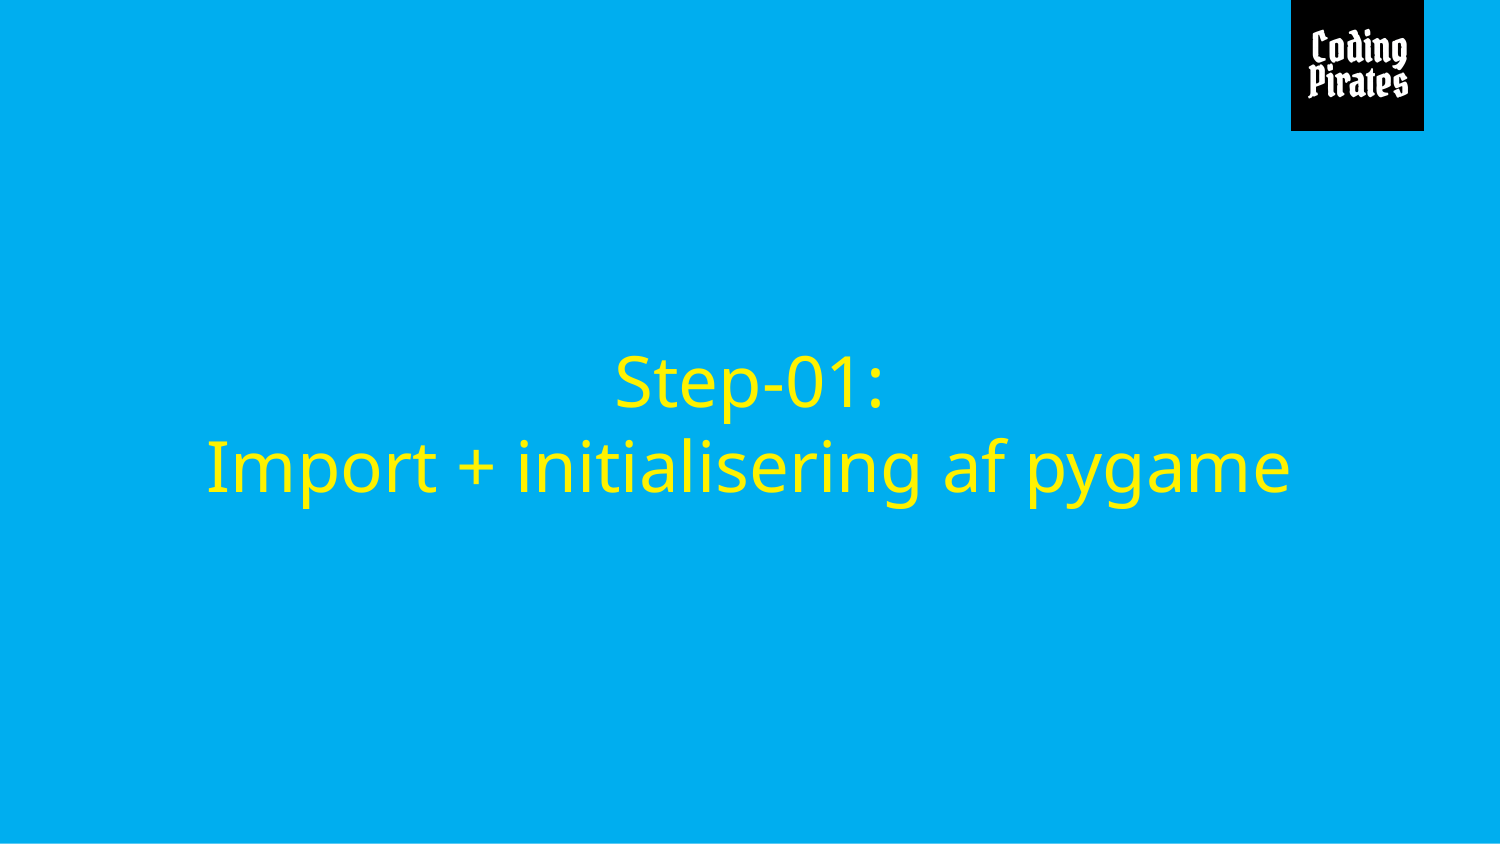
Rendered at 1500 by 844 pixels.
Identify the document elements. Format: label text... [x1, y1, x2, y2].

picture [1292, 0, 1423, 130]
title Step-01: Import + initialisering af pygame [0, 352, 1500, 491]
